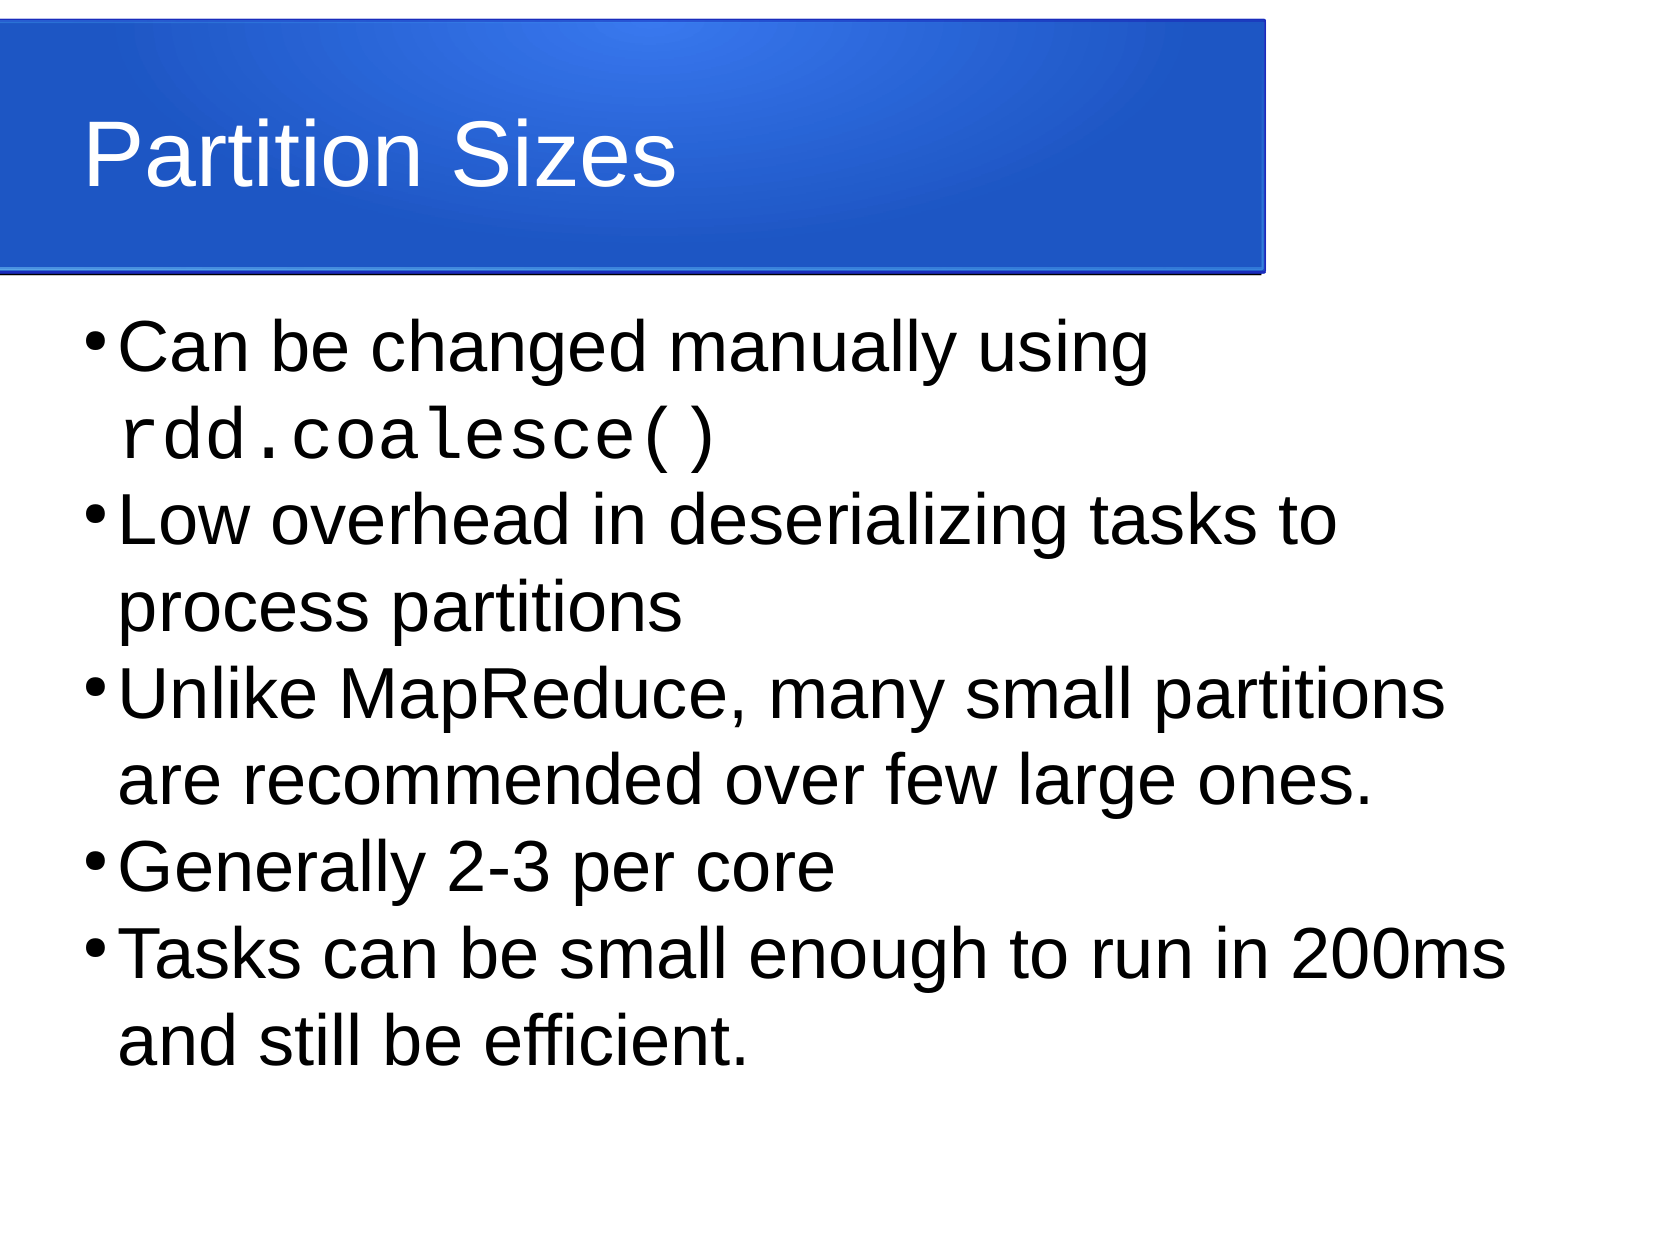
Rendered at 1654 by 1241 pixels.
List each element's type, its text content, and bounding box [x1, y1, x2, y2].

text_box Can be changed manually using rdd.coalesce() Low overhead in deserializing tasks to process partitions Unlike MapReduce, many small partitions are recommended over few large ones. Generally 2-3 per core Tasks can be small enough to run in 200ms and still be efficient. [82, 299, 1571, 1019]
picture [0, 17, 1269, 282]
text_box Partition Sizes [82, 47, 1234, 252]
